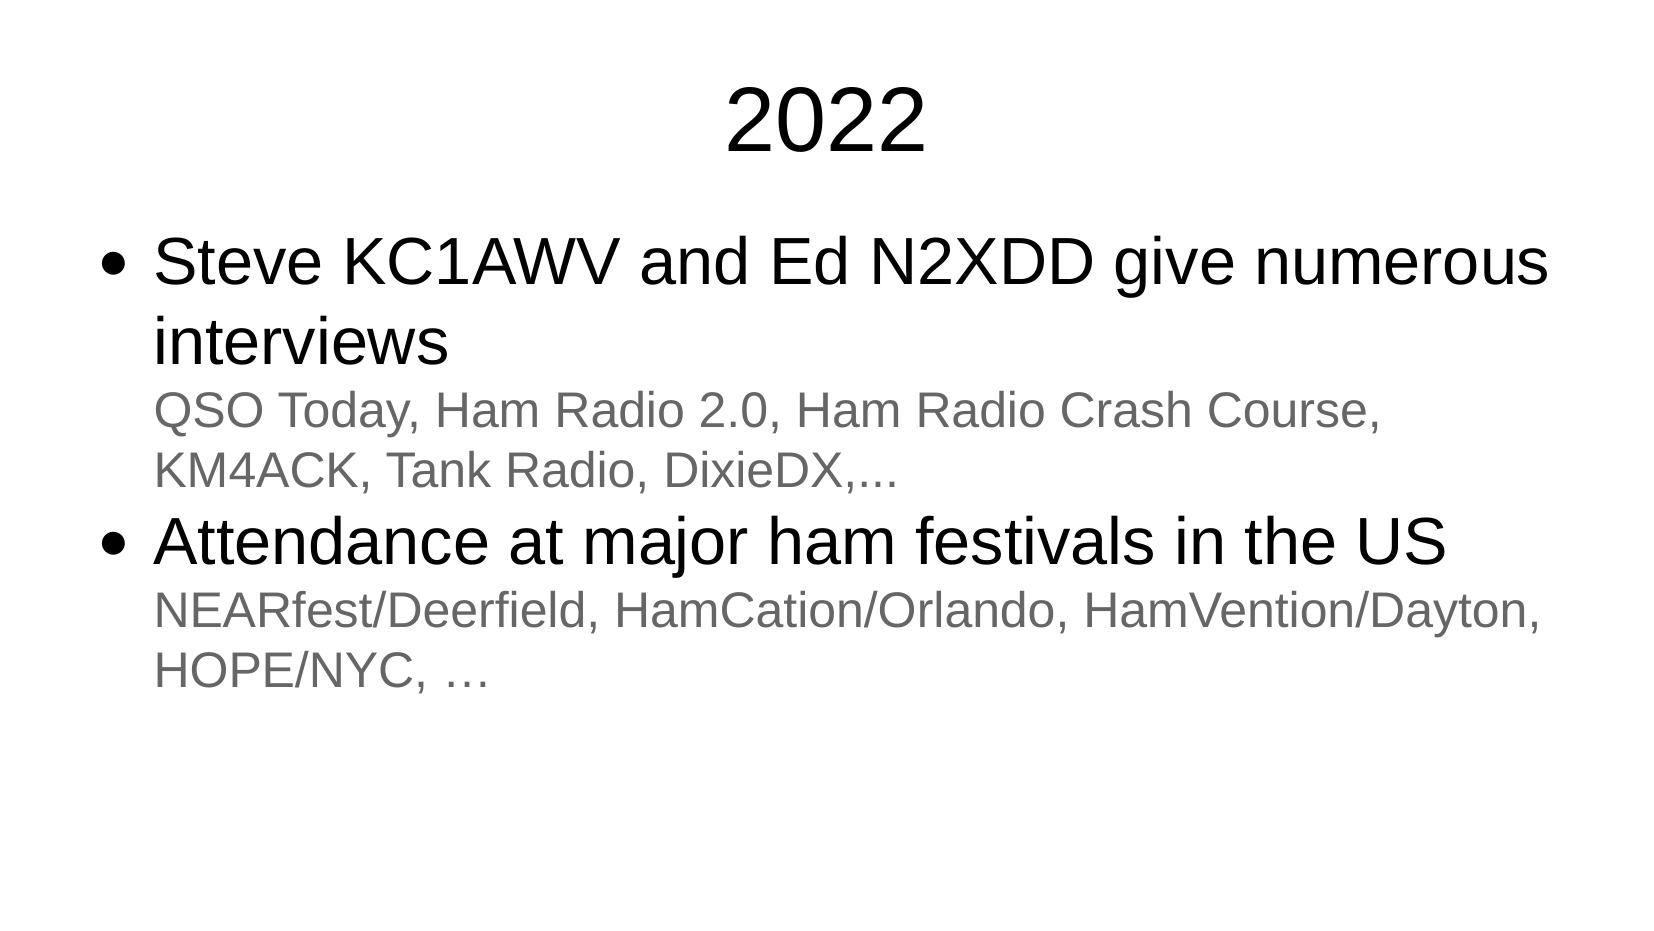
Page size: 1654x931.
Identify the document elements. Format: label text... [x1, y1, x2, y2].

text_box Steve KC1AWV and Ed N2XDD give numerous interviews QSO Today, Ham Radio 2.0, Ham Radio Crash Course, KM4ACK, Tank Radio, DixieDX,... Attendance at major ham festivals in the US NEARfest/Deerfield, HamCation/Orlando, HamVention/Dayton, HOPE/NYC, … [82, 217, 1571, 757]
text_box 2022 [82, 37, 1571, 193]
